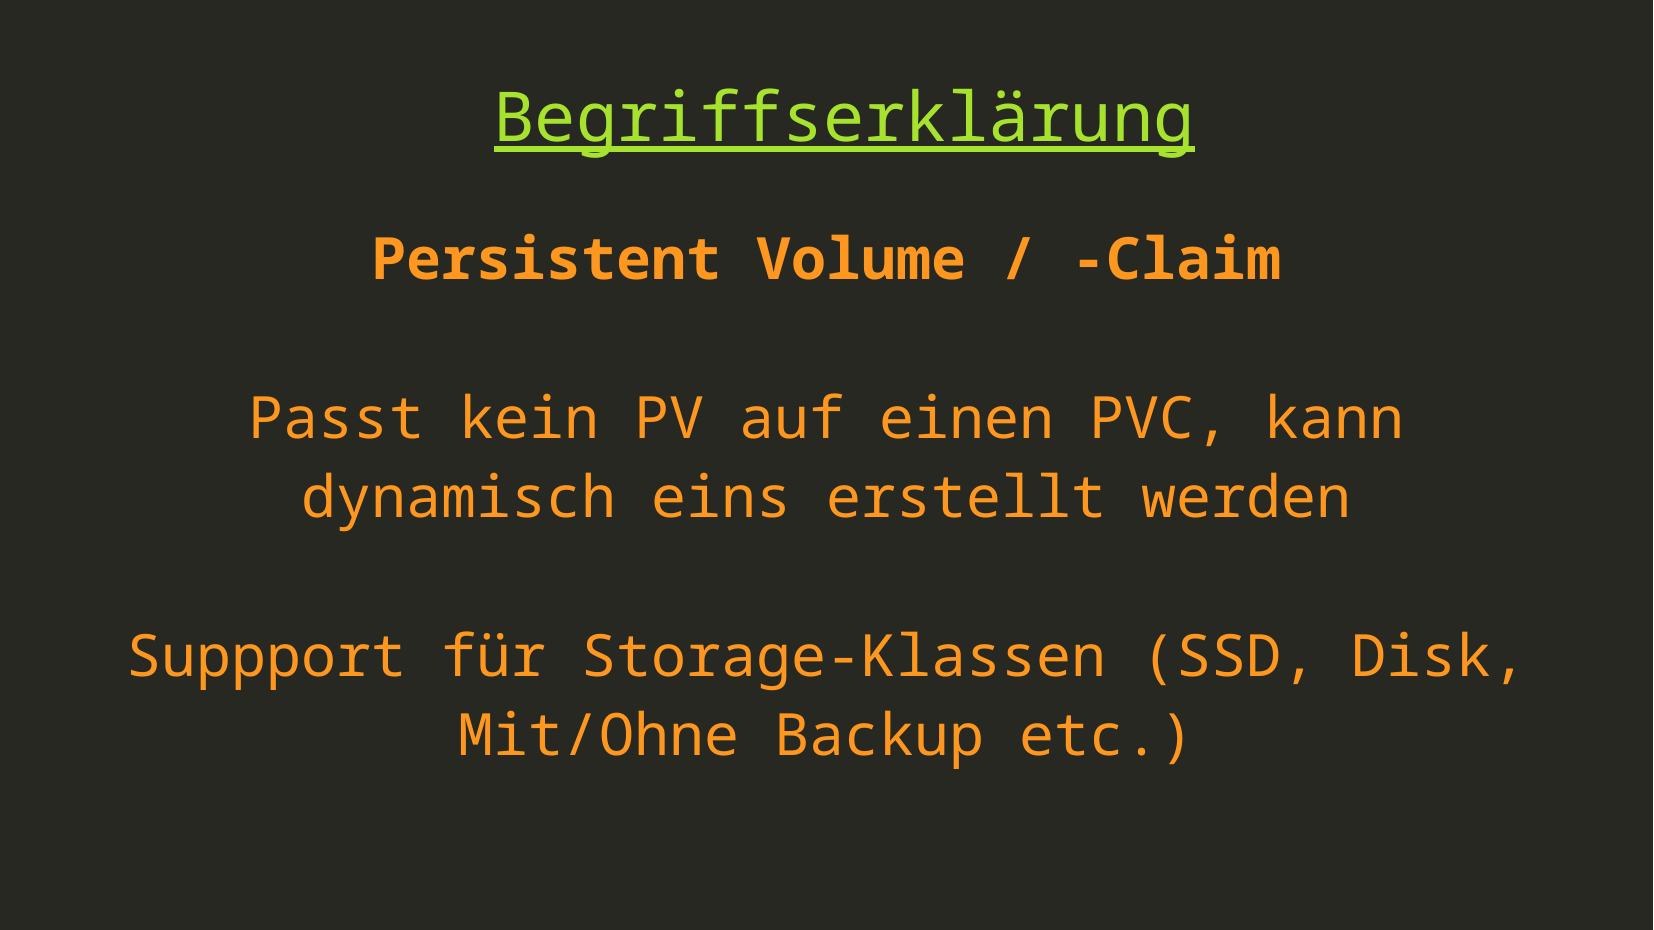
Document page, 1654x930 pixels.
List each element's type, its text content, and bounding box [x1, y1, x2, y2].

subtitle Persistent Volume / -Claim Passt kein PV auf einen PVC, kann dynamisch eins erstellt werden Suppport für Storage-Klassen (SSD, Disk, Mit/Ohne Backup etc.) [82, 217, 1571, 811]
title Begriffserklärung [82, 36, 1571, 193]
